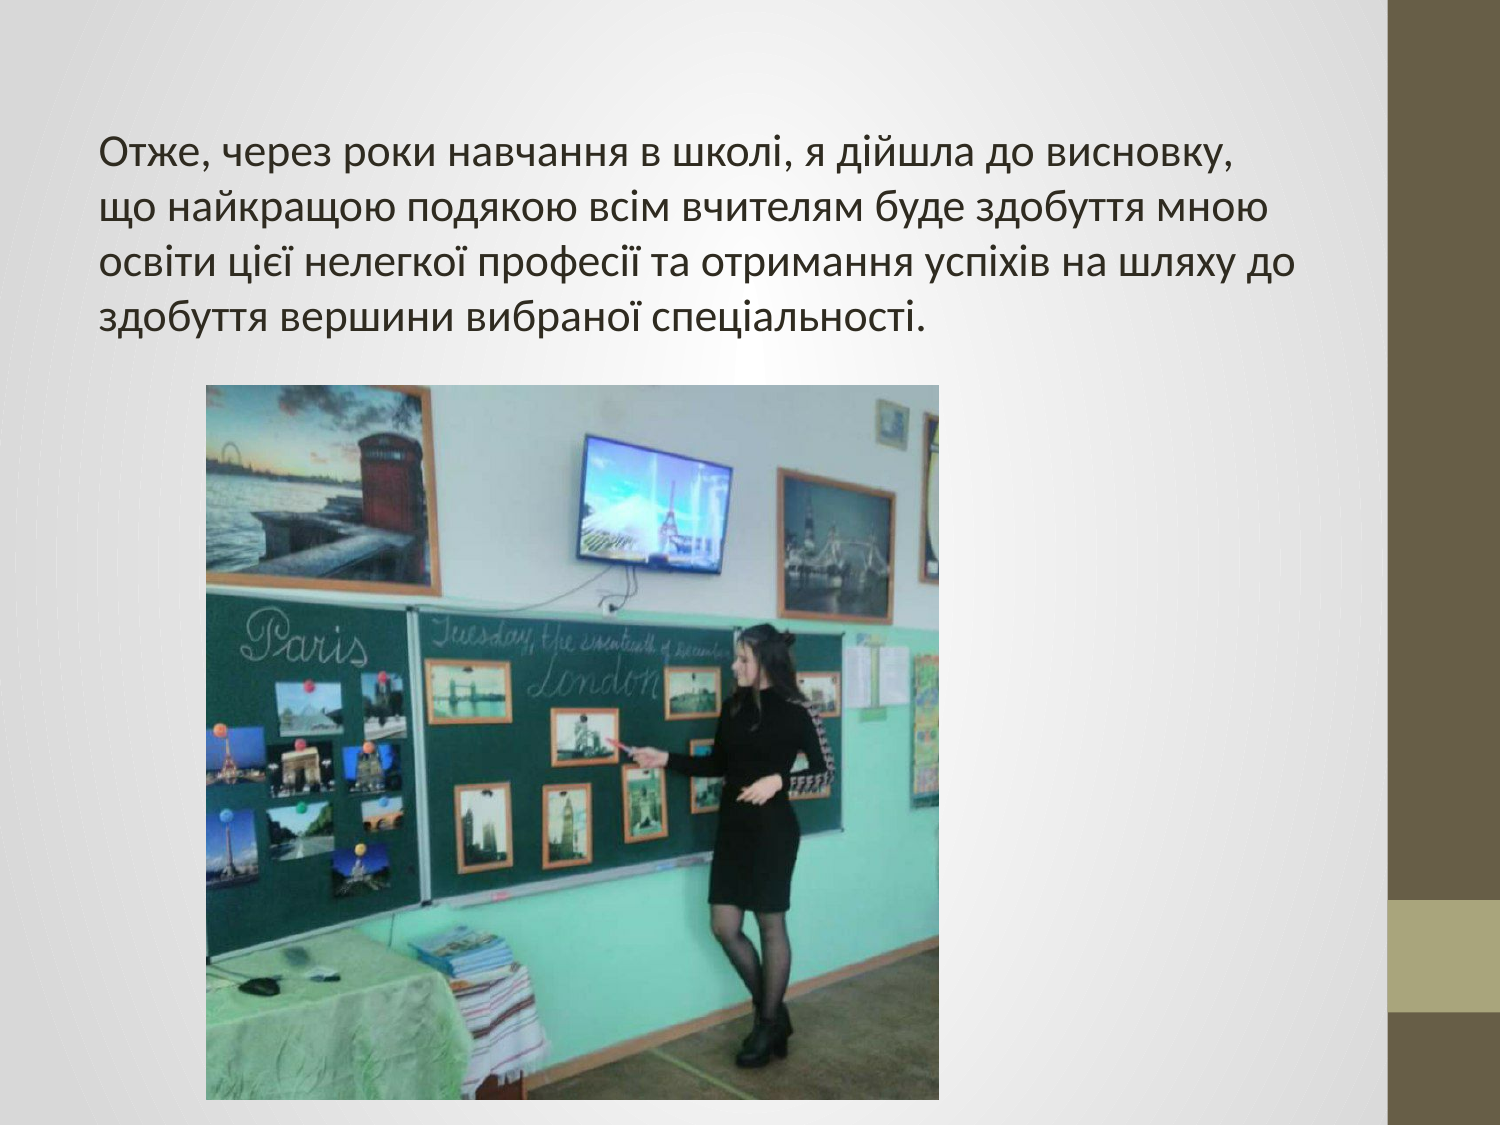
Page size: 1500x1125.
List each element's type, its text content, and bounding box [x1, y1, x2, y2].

picture [206, 385, 939, 1100]
list Отже, через роки навчання в школі, я дійшла до висновку, що найкращою подякою всім вчителям буде здобуття мною освіти цієї нелегкої професії та отримання успіхів на шляху до здобуття вершини вибраної спеціальності. [64, 113, 1315, 902]
